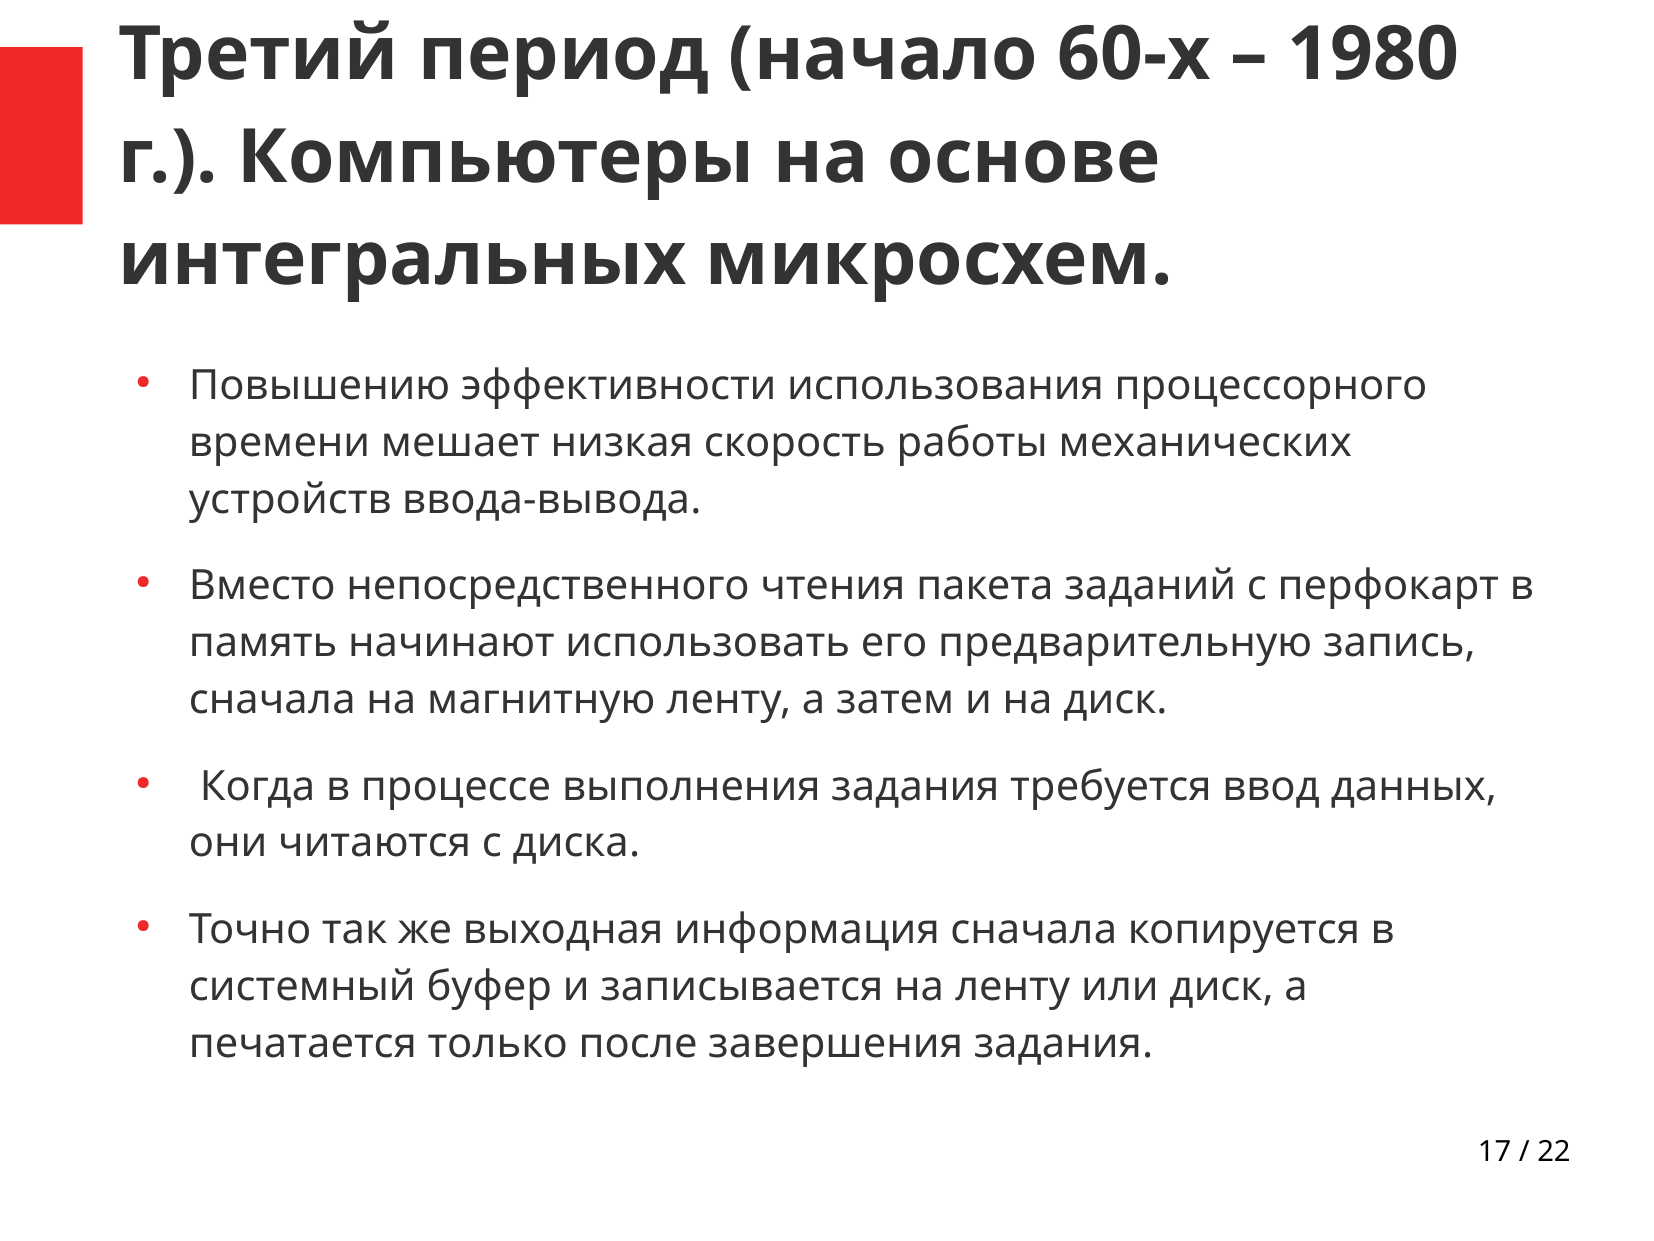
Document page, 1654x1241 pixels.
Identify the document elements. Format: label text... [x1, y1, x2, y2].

title Третий период (начало 60-х – 1980 г.). Компьютеры на основе интегральных микросхем. [118, 0, 1571, 307]
list Повышению эффективности использования процессорного времени мешает низкая скорость работы механических устройств ввода-вывода. Вместо непосредственного чтения пакета заданий с перфокарт в память начинают использовать его предварительную запись, сначала на магнитную ленту, а затем и на диск. Когда в процессе выполнения задания требуется ввод данных, они читаются с диска. Точно так же выходная информация сначала копируется в системный буфер и записывается на ленту или диск, а печатается только после завершения задания. [118, 354, 1536, 1074]
